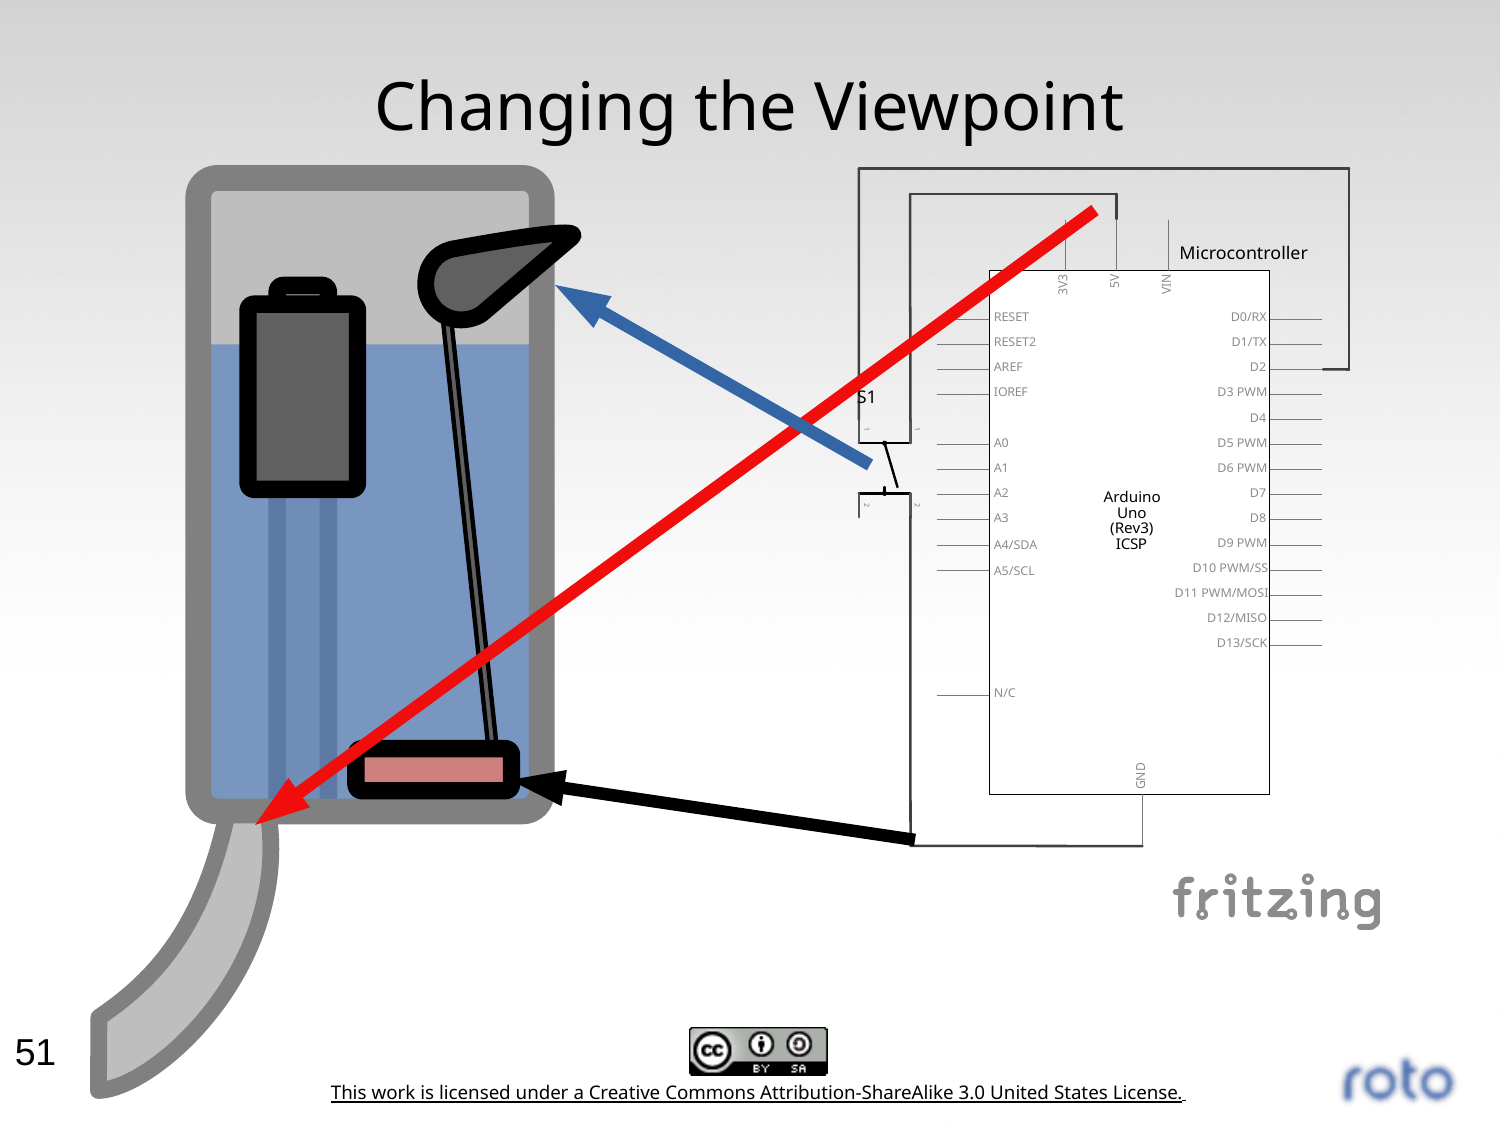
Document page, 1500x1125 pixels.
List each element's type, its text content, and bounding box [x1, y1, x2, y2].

title Changing the Viewpoint [112, 49, 1388, 238]
picture [0, 0, 1500, 1125]
